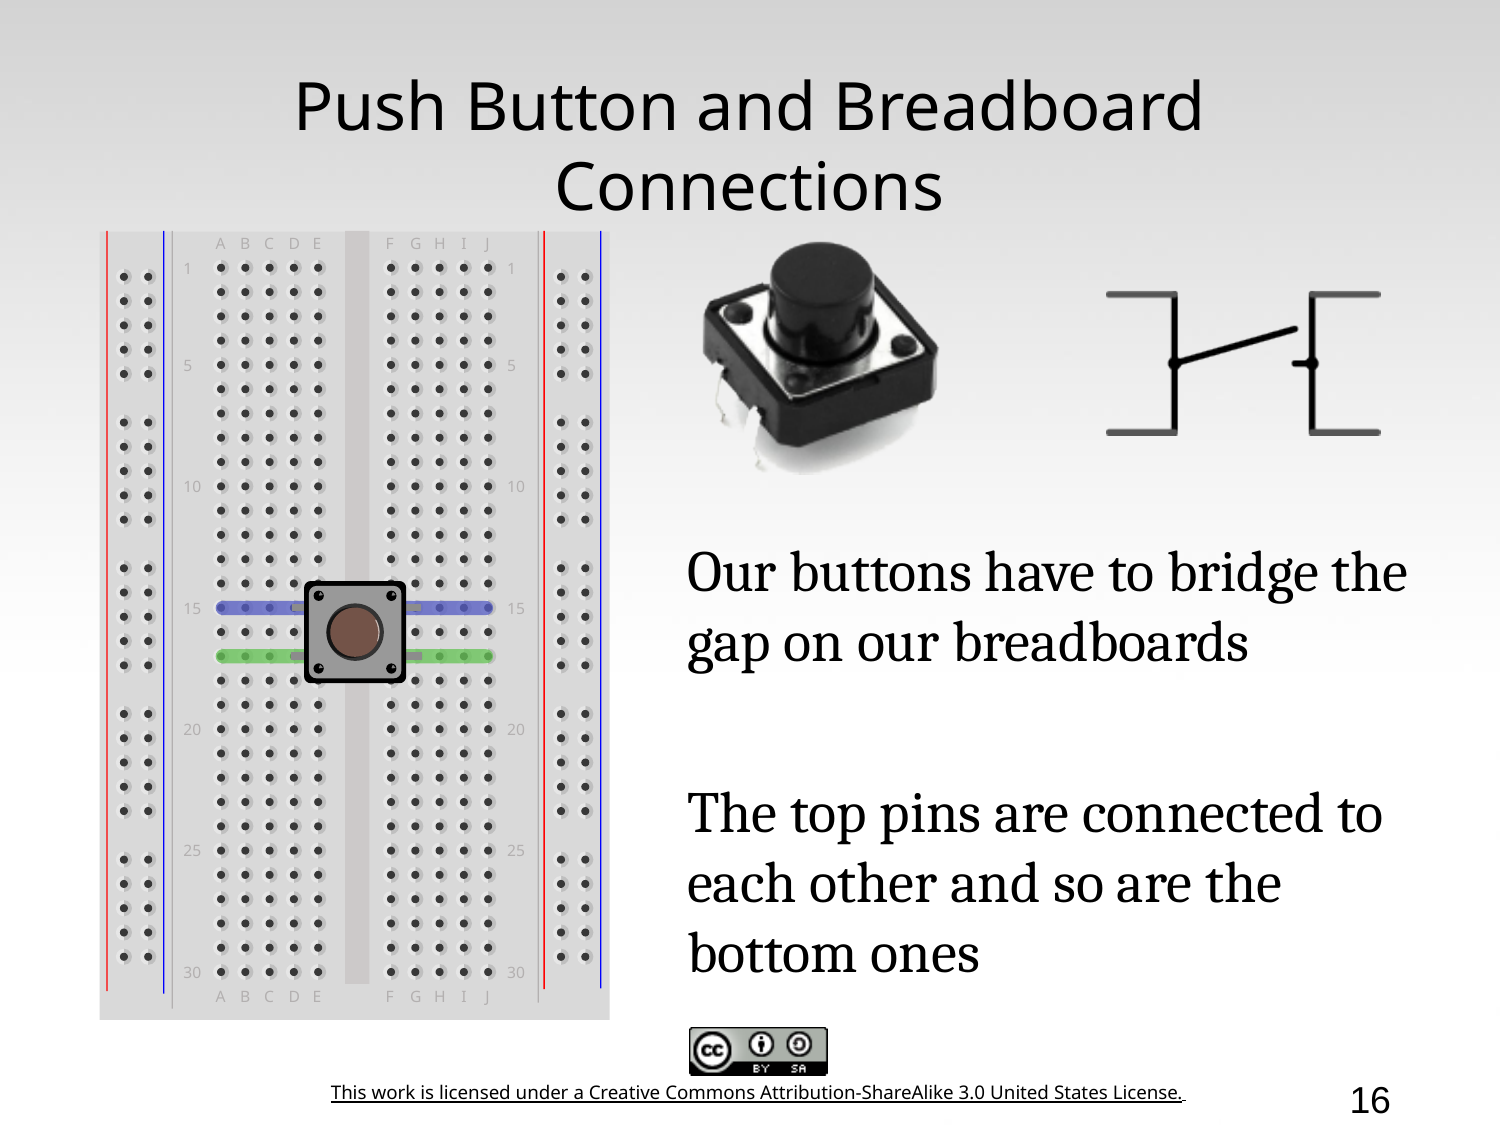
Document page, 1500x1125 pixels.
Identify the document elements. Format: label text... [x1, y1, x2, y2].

picture [0, 0, 1500, 1125]
list Our buttons have to bridge the gap on our breadboards The top pins are connected to each other and so are the bottom ones [672, 524, 1456, 1031]
title Push Button and Breadboard Connections [112, 49, 1388, 238]
